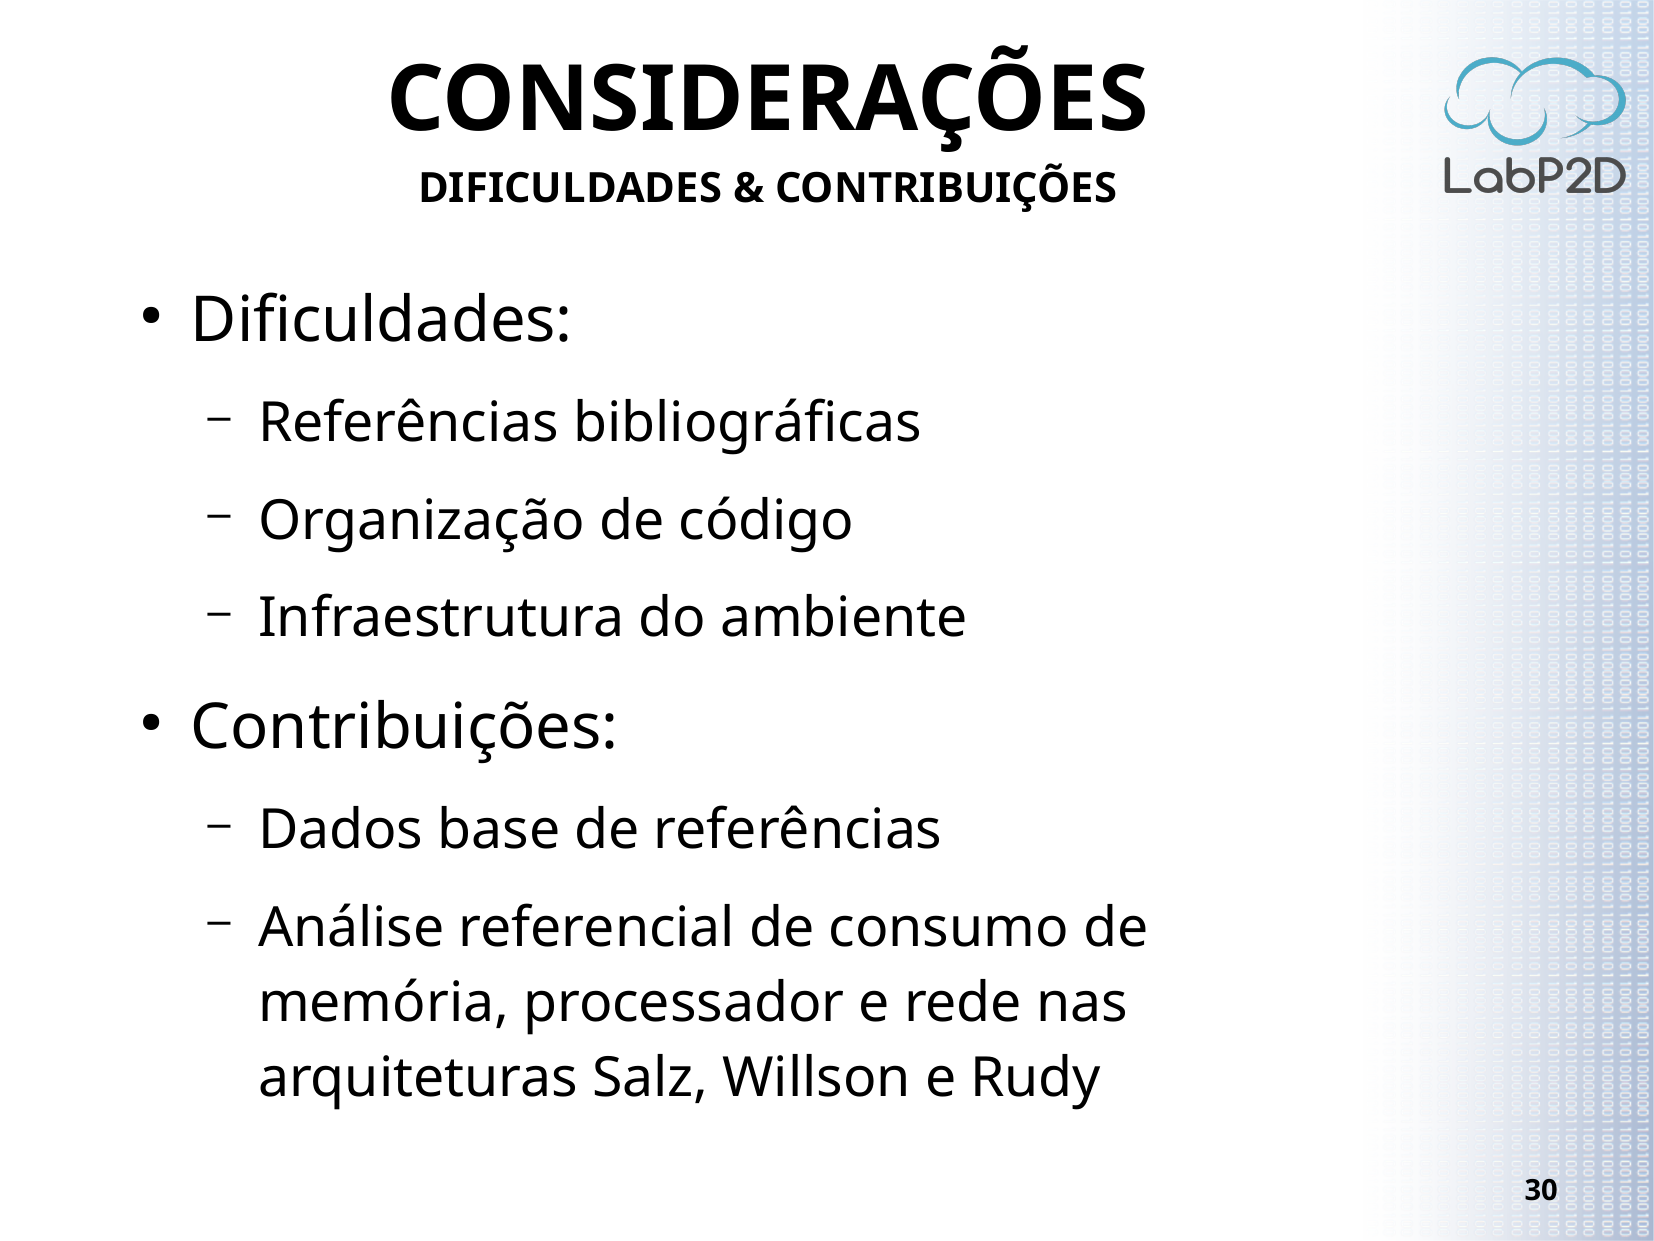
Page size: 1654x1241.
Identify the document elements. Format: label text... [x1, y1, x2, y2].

picture [1360, 1, 1654, 1240]
title CONSIDERAÇÕES DIFICULDADES & CONTRIBUIÇÕES [82, 19, 1453, 227]
list Dificuldades: Referências bibliográficas Organização de código Infraestrutura do ambiente Contribuições: Dados base de referências Análise referencial de consumo de memória, processador e rede nas arquiteturas Salz, Willson e Rudy [123, 271, 1418, 1116]
